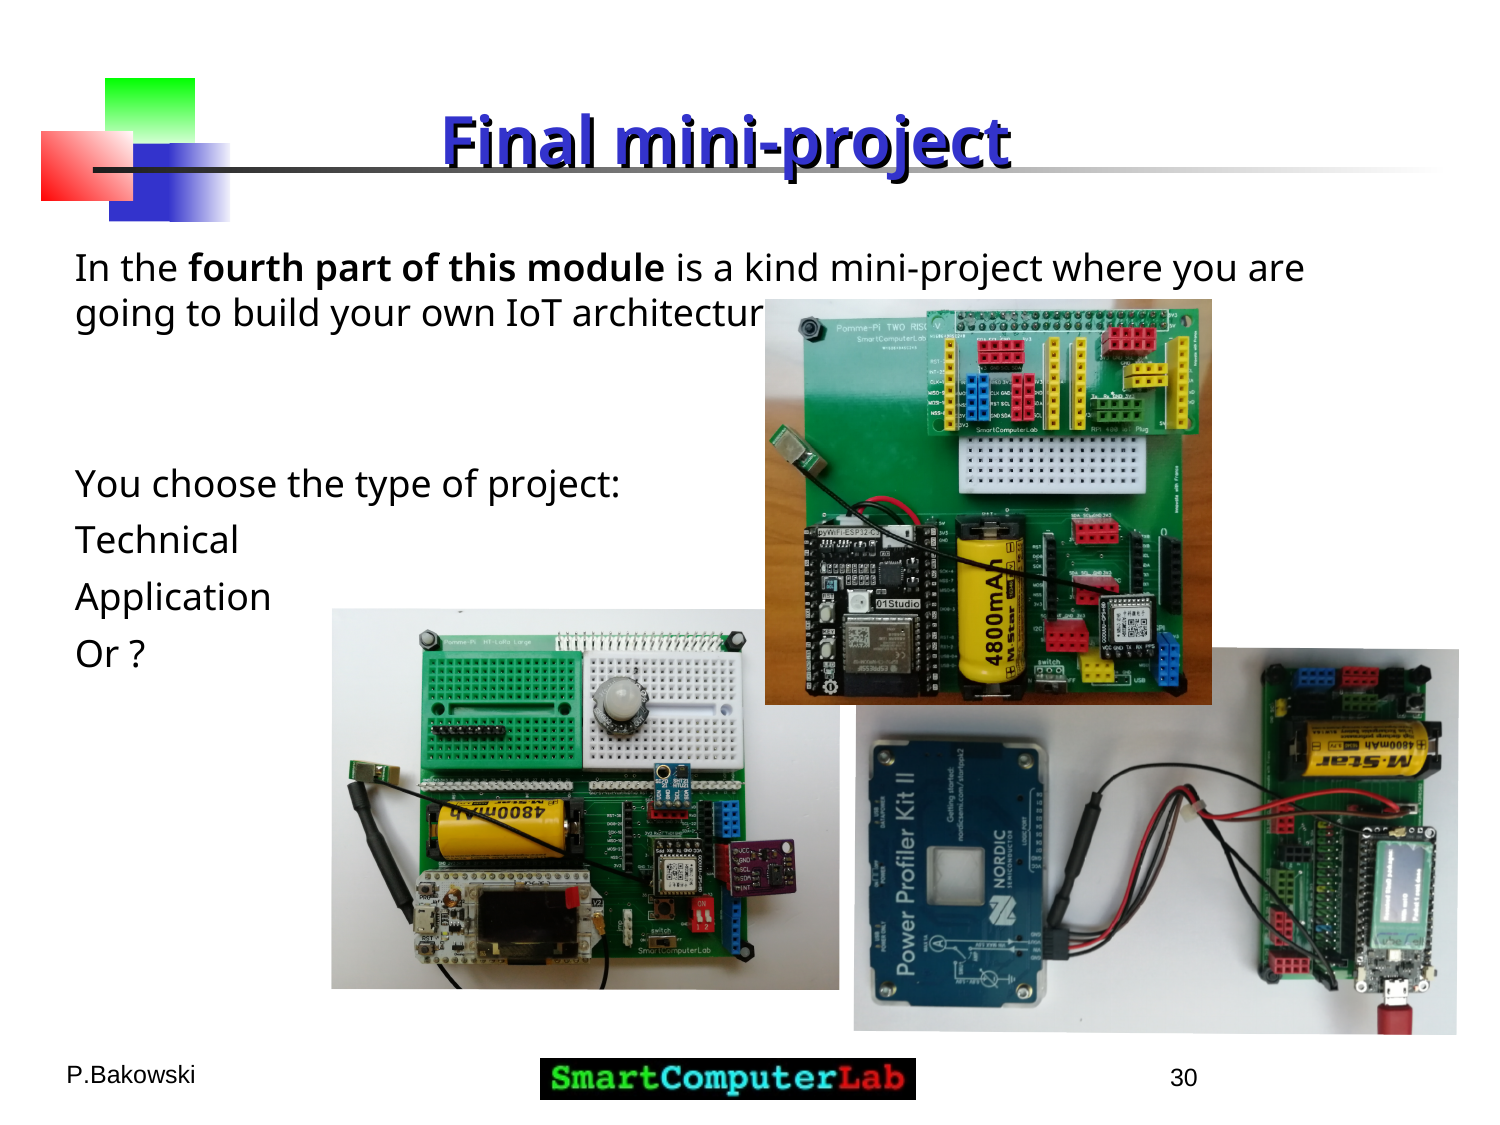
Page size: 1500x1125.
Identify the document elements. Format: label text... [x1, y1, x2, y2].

text_box In the fourth part of this module is a kind mini-project where you are going to build your own IoT architectures. You choose the type of project: Technical Application Or ? [60, 236, 1396, 1006]
title Final mini-project [130, 10, 1321, 186]
picture [540, 1058, 916, 1100]
picture [853, 649, 1459, 1036]
picture [765, 299, 1212, 706]
